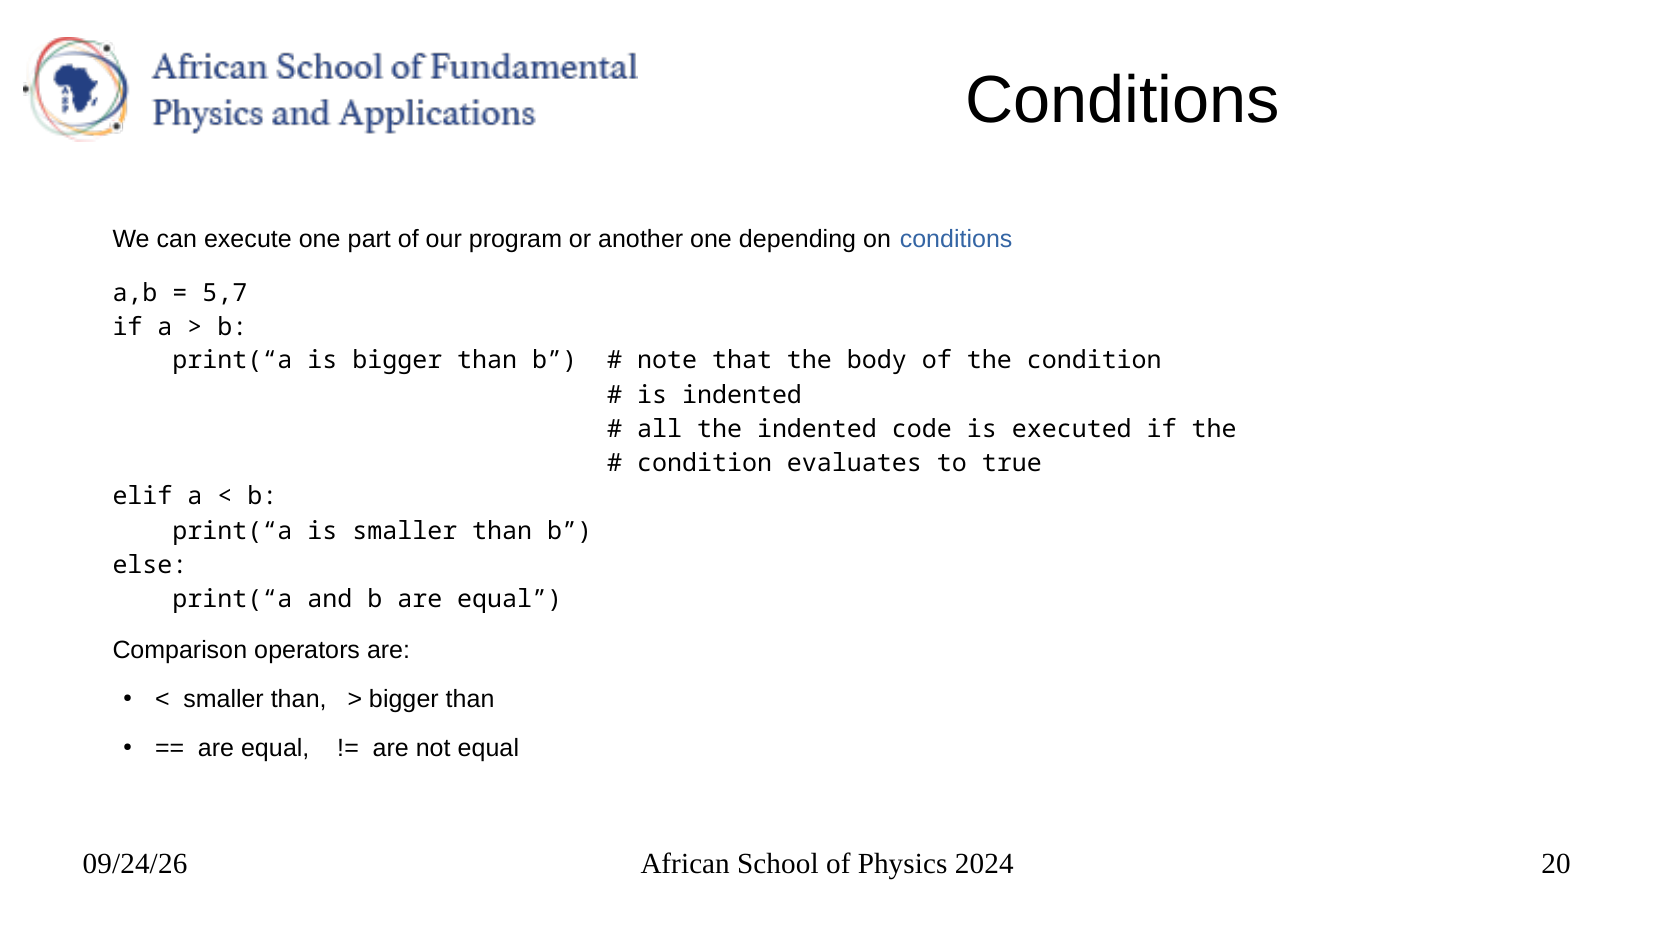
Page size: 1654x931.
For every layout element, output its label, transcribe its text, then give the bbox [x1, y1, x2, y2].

title Conditions [635, 21, 1610, 177]
picture [23, 37, 635, 142]
list We can execute one part of our program or another one depending on conditions a,b = 5,7 if a > b: print(“a is bigger than b”) # note that the body of the condition # is indented # all the indented code is executed if the # condition evaluates to true elif a < b: print(“a is smaller than b”) else: print(“a and b are equal”) Comparison operators are: < smaller than, > bigger than == are equal, != are not equal [112, 225, 1601, 765]
